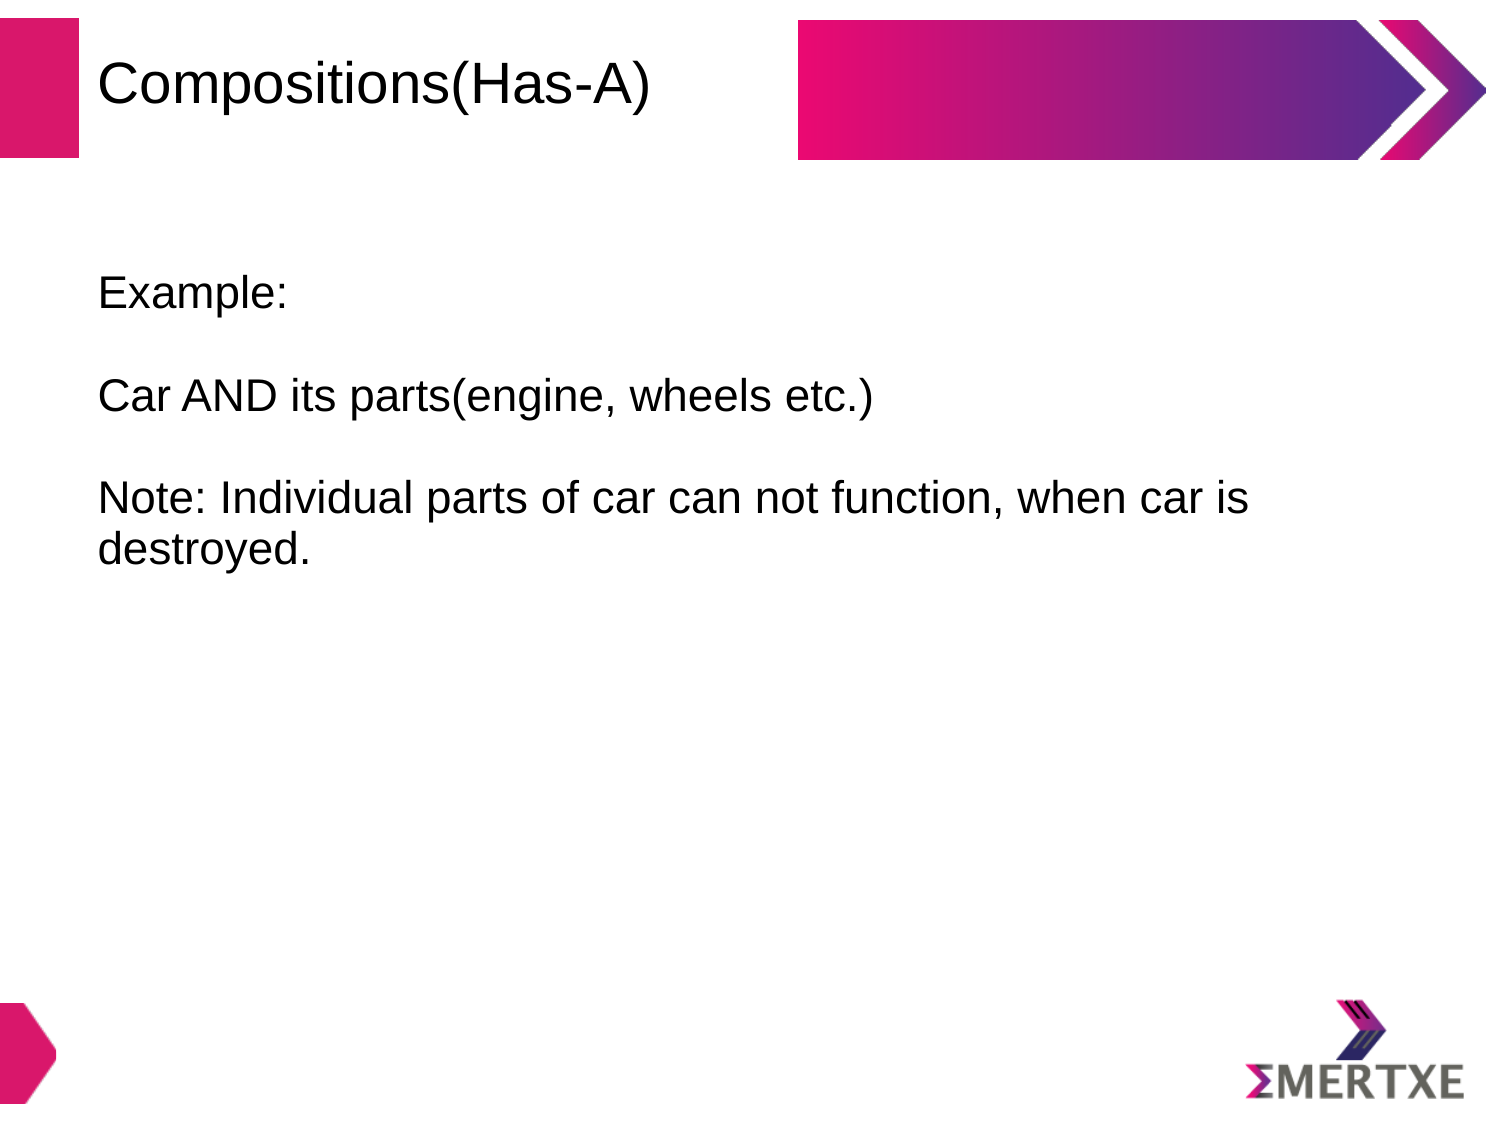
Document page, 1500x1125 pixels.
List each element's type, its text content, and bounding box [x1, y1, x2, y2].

text_box Example: Car AND its parts(engine, wheels etc.) Note: Individual parts of car can not function, when car is destroyed. [82, 259, 1406, 751]
picture [798, 20, 1486, 160]
picture [1245, 996, 1465, 1099]
text_box Compositions(Has-A) [82, 1, 745, 166]
